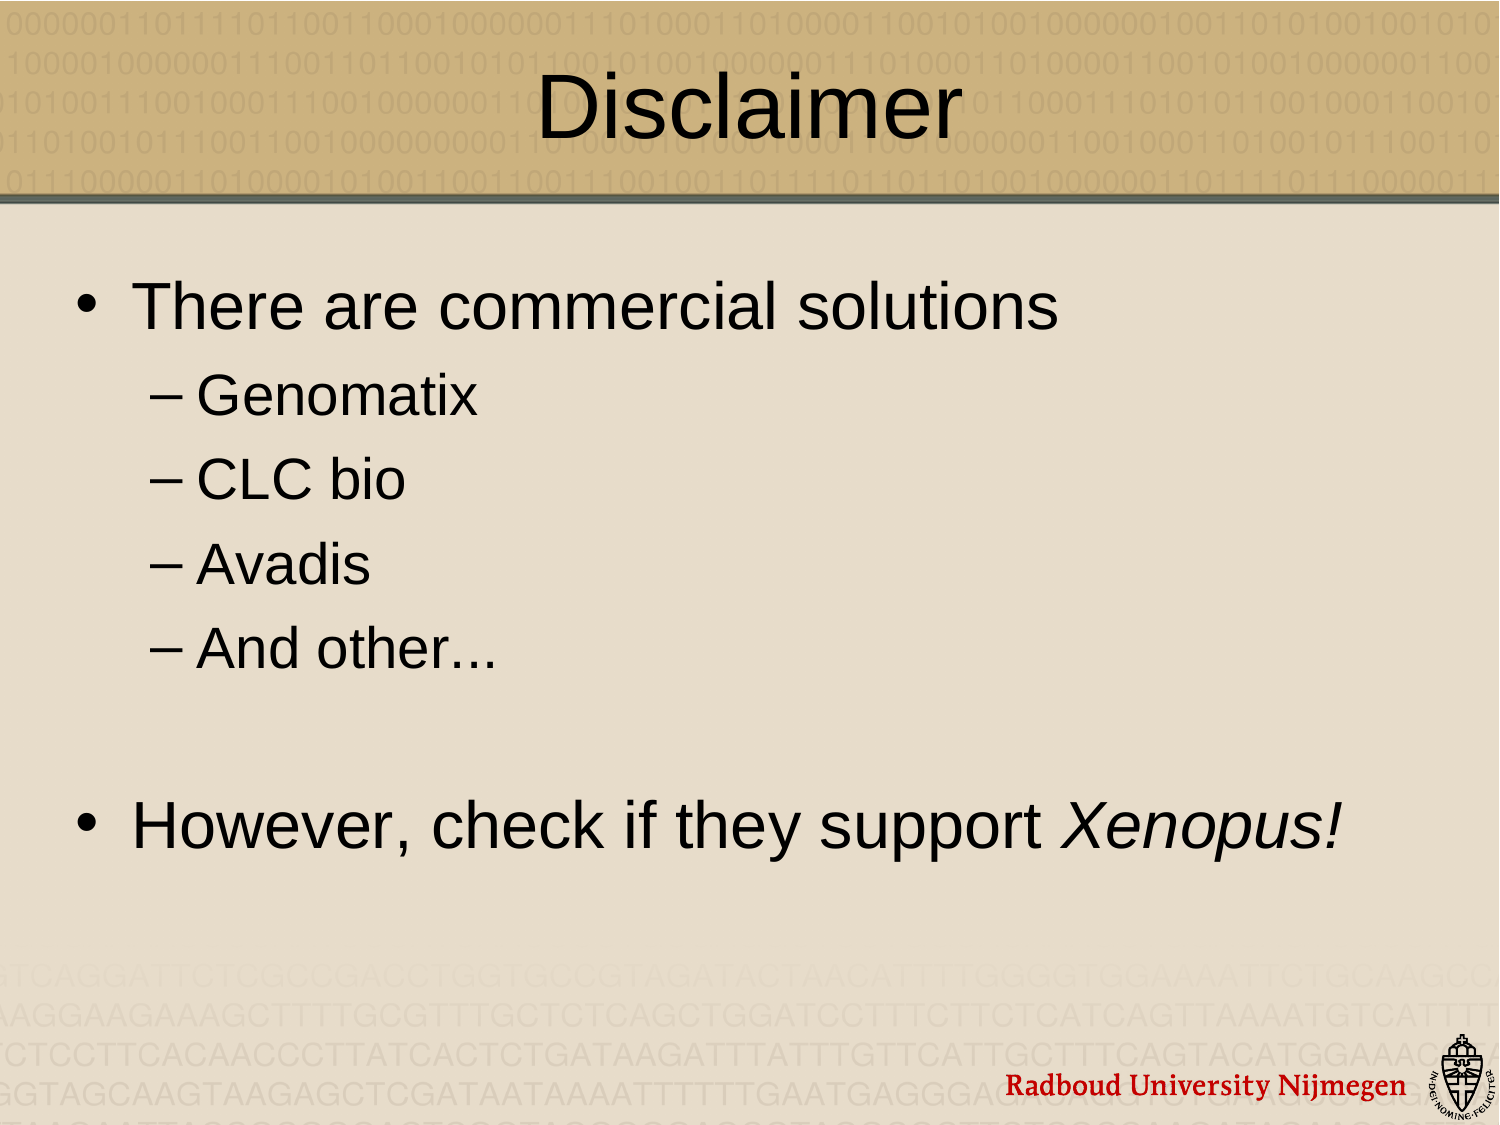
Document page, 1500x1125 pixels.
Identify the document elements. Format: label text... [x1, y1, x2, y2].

title Disclaimer [75, 7, 1425, 196]
list There are commercial solutions Genomatix CLC bio Avadis And other... However, check if they support Xenopus! [75, 262, 1426, 1006]
picture [0, 1, 1500, 1125]
